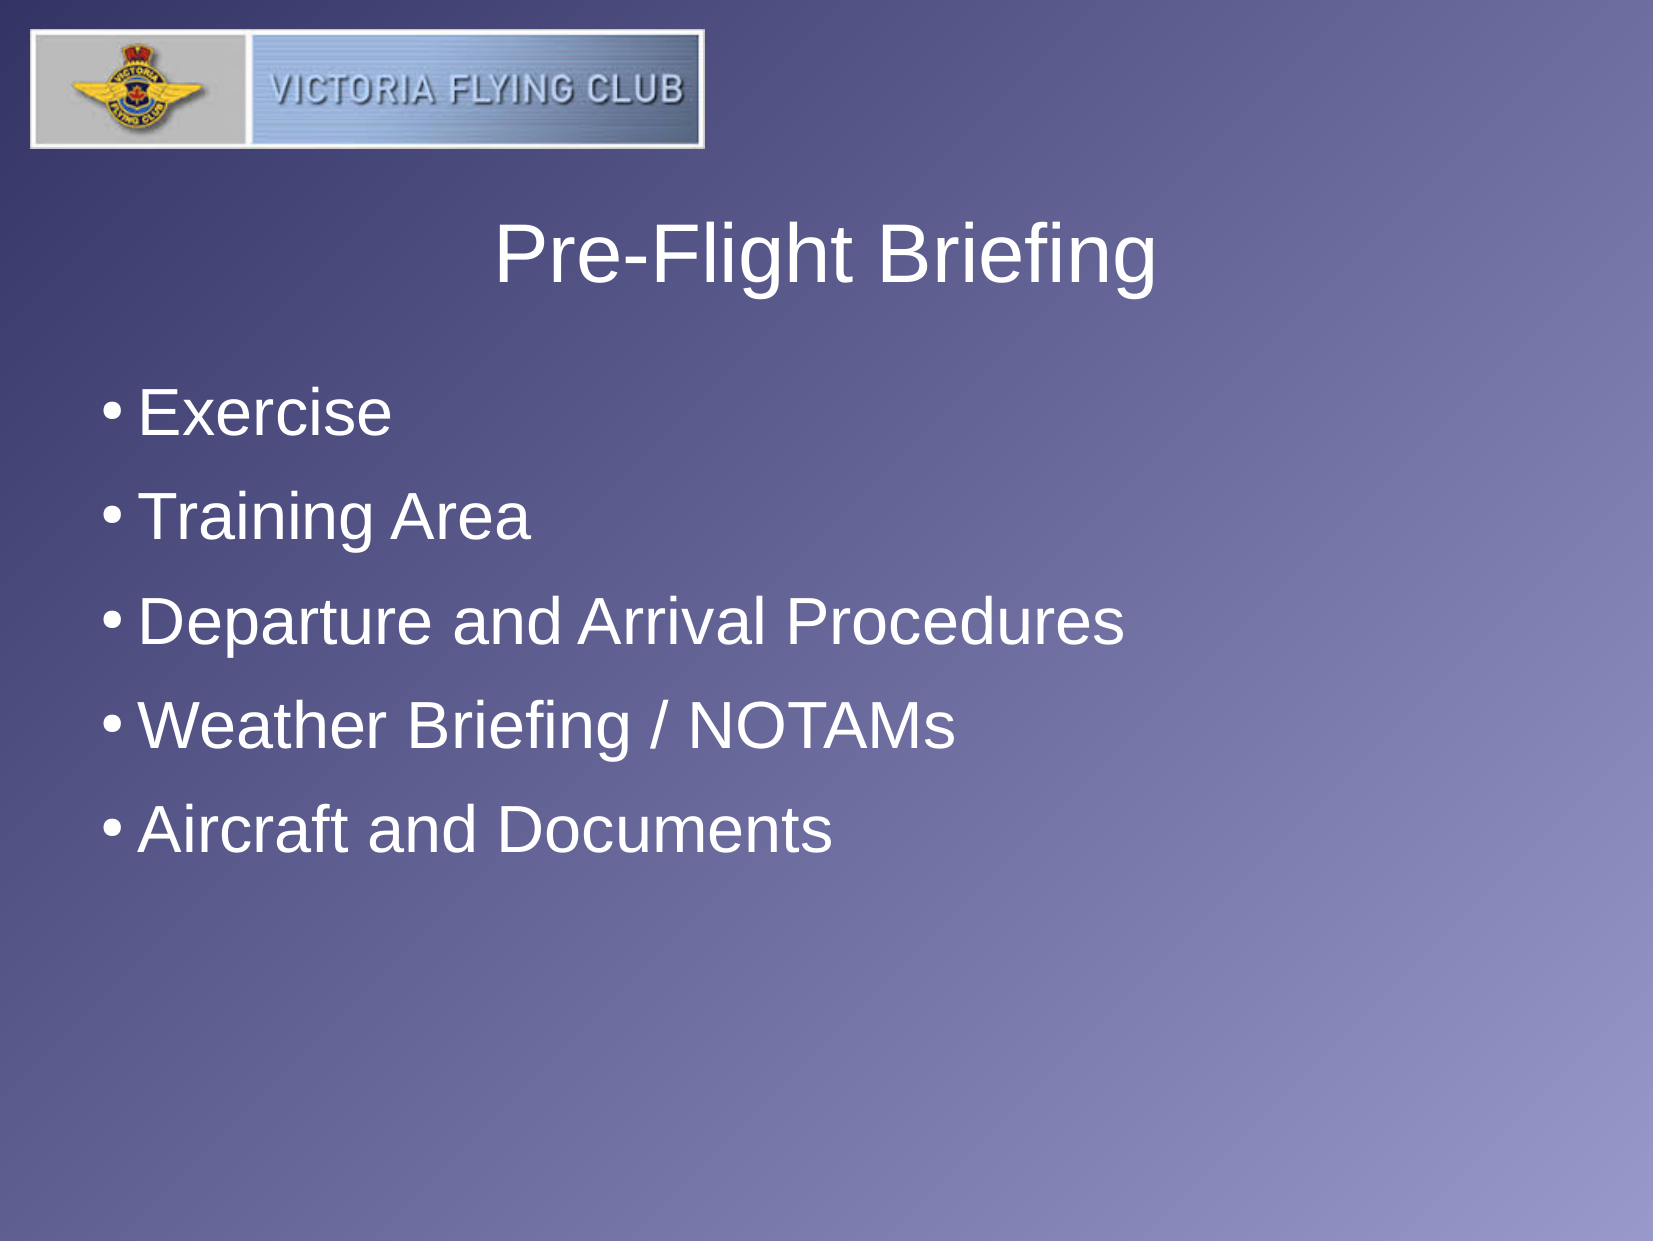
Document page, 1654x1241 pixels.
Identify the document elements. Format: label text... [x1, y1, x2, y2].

list Exercise Training Area Departure and Arrival Procedures Weather Briefing / NOTAMs Aircraft and Documents [82, 375, 1571, 1095]
title Pre-Flight Briefing [82, 150, 1571, 358]
picture [30, 29, 705, 149]
